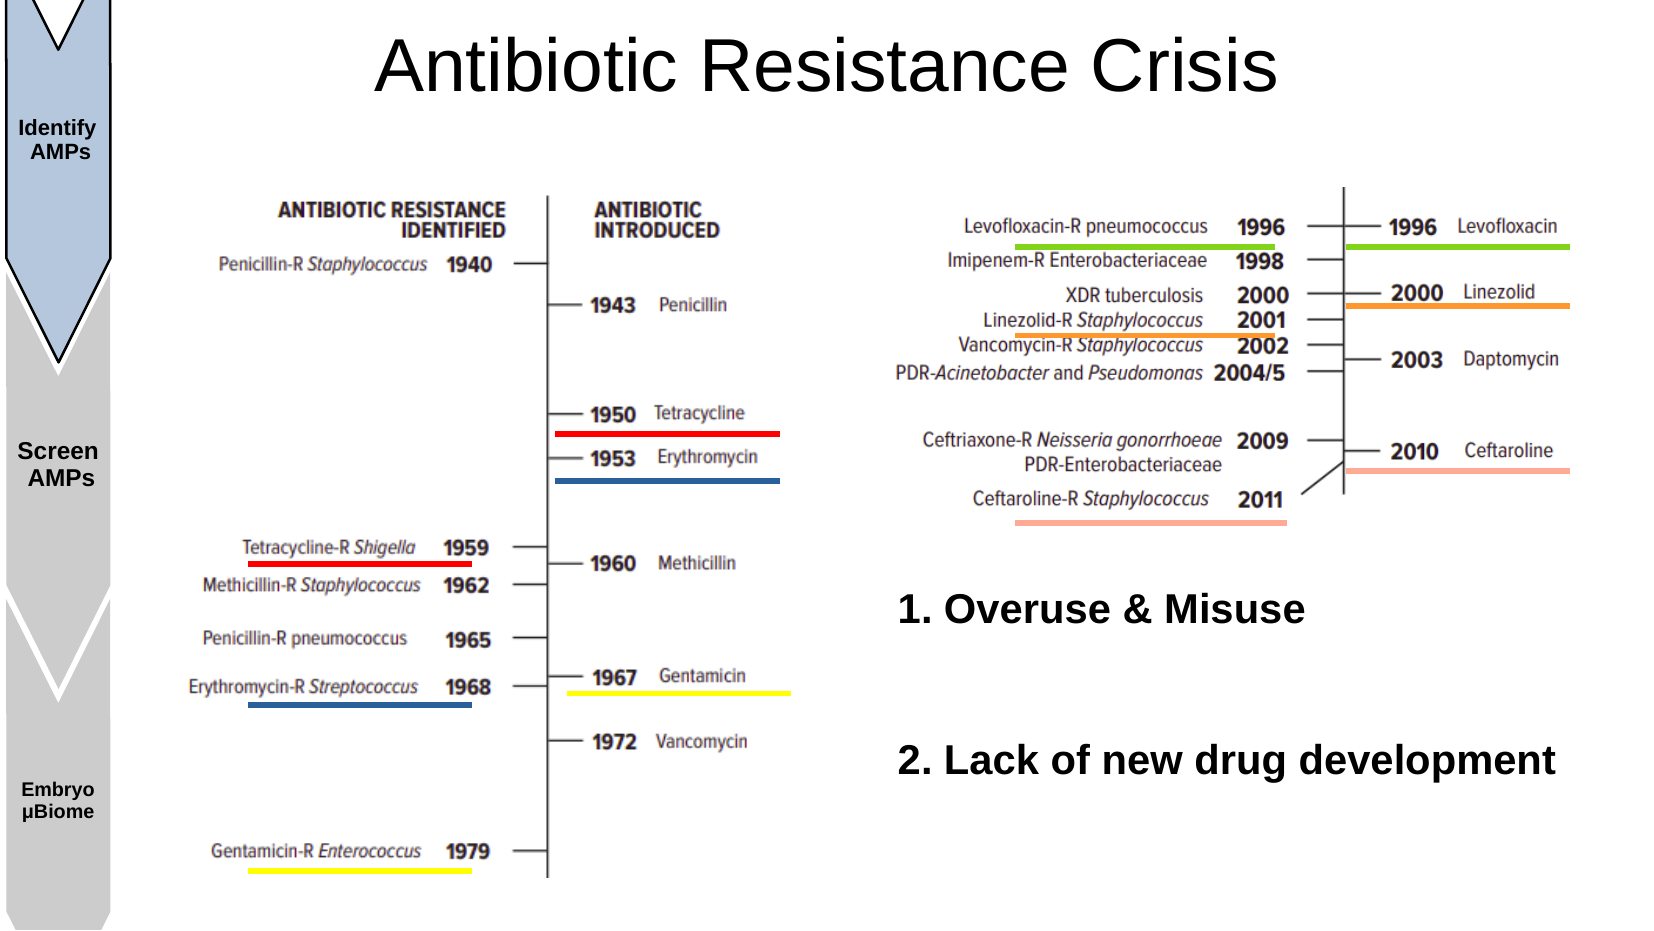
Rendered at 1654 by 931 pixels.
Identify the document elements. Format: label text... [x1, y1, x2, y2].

title Antibiotic Resistance Crisis [546, 0, 1571, 144]
list 1. Overuse & Misuse 2. Lack of new drug development [826, 585, 1654, 931]
picture [0, 0, 775, 931]
picture [885, 187, 1571, 523]
